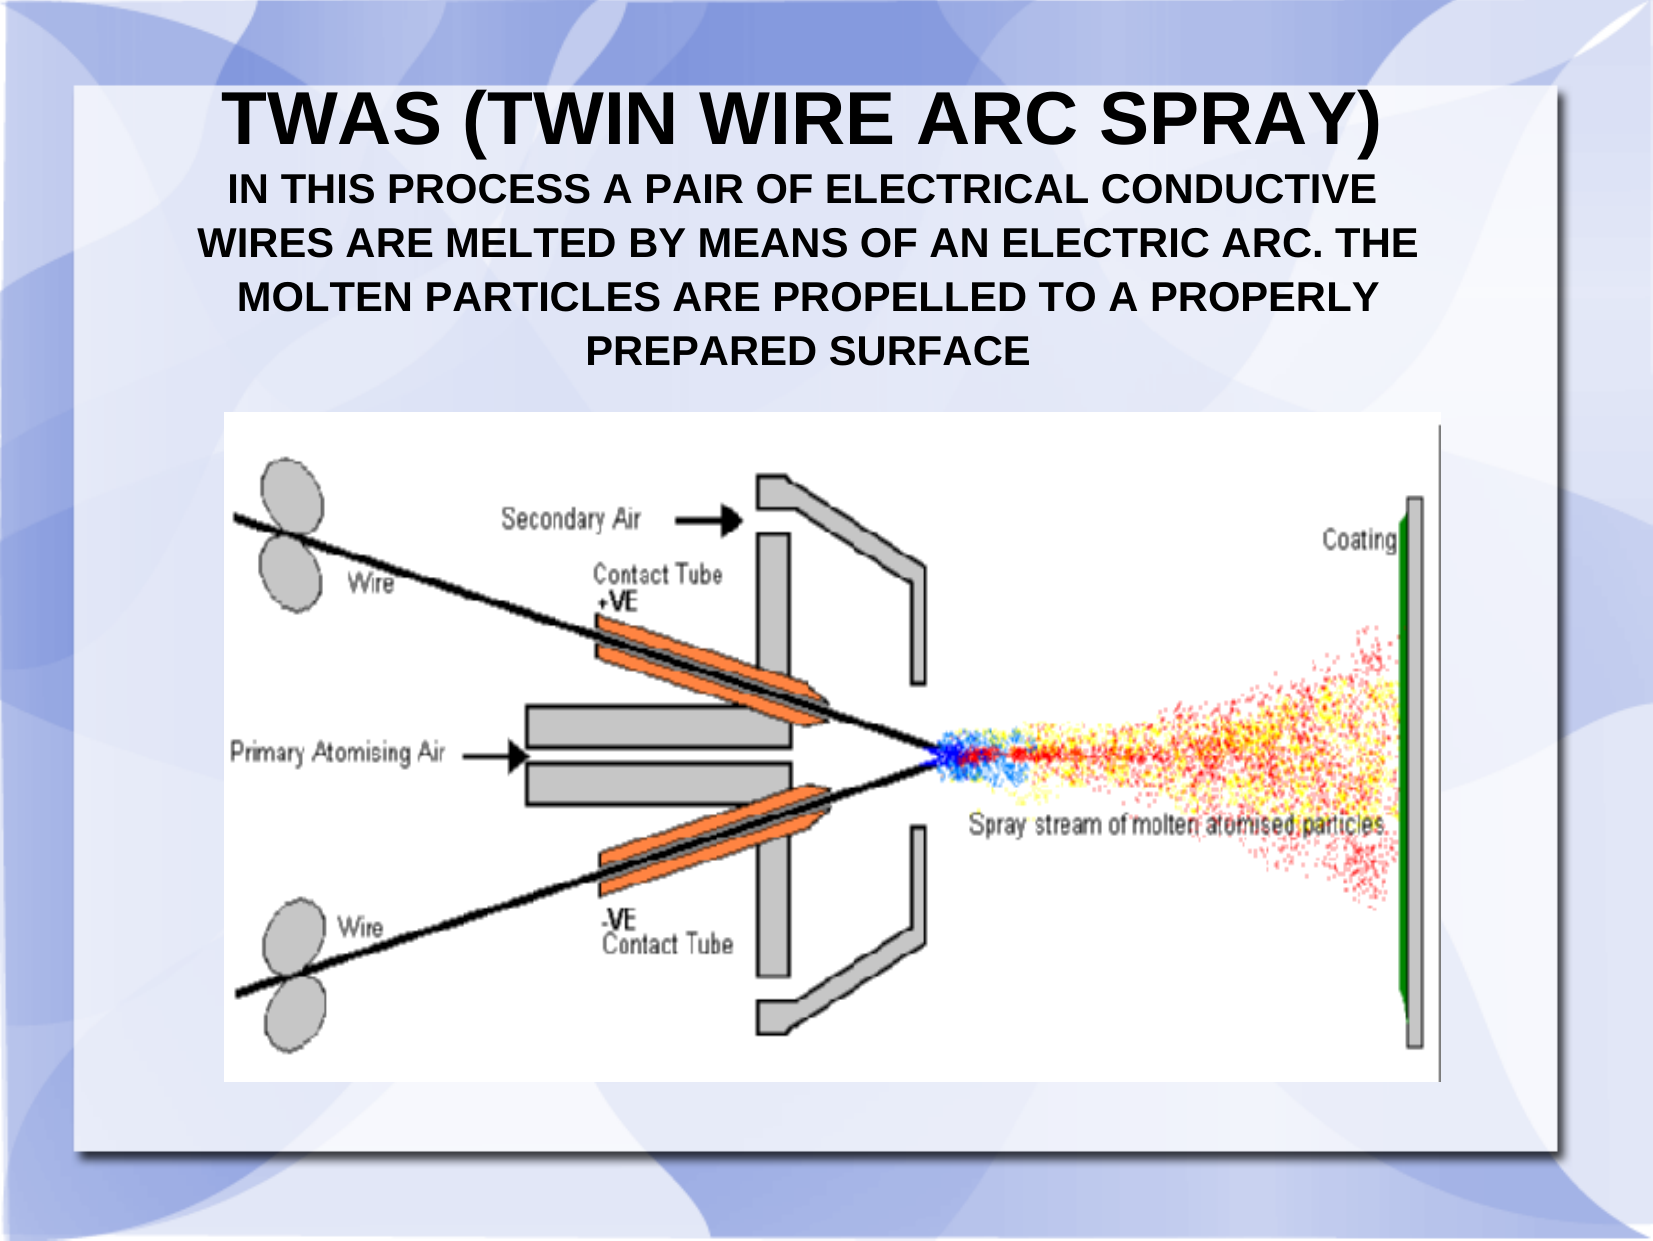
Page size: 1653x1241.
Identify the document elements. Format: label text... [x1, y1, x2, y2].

title TWAS (TWIN WIRE ARC SPRAY) IN THIS PROCESS A PAIR OF ELECTRICAL CONDUCTIVE WIRES ARE MELTED BY MEANS OF AN ELECTRIC ARC. THE MOLTEN PARTICLES ARE PROPELLED TO A PROPERLY PREPARED SURFACE [120, 75, 1486, 376]
picture [0, 0, 1653, 1241]
